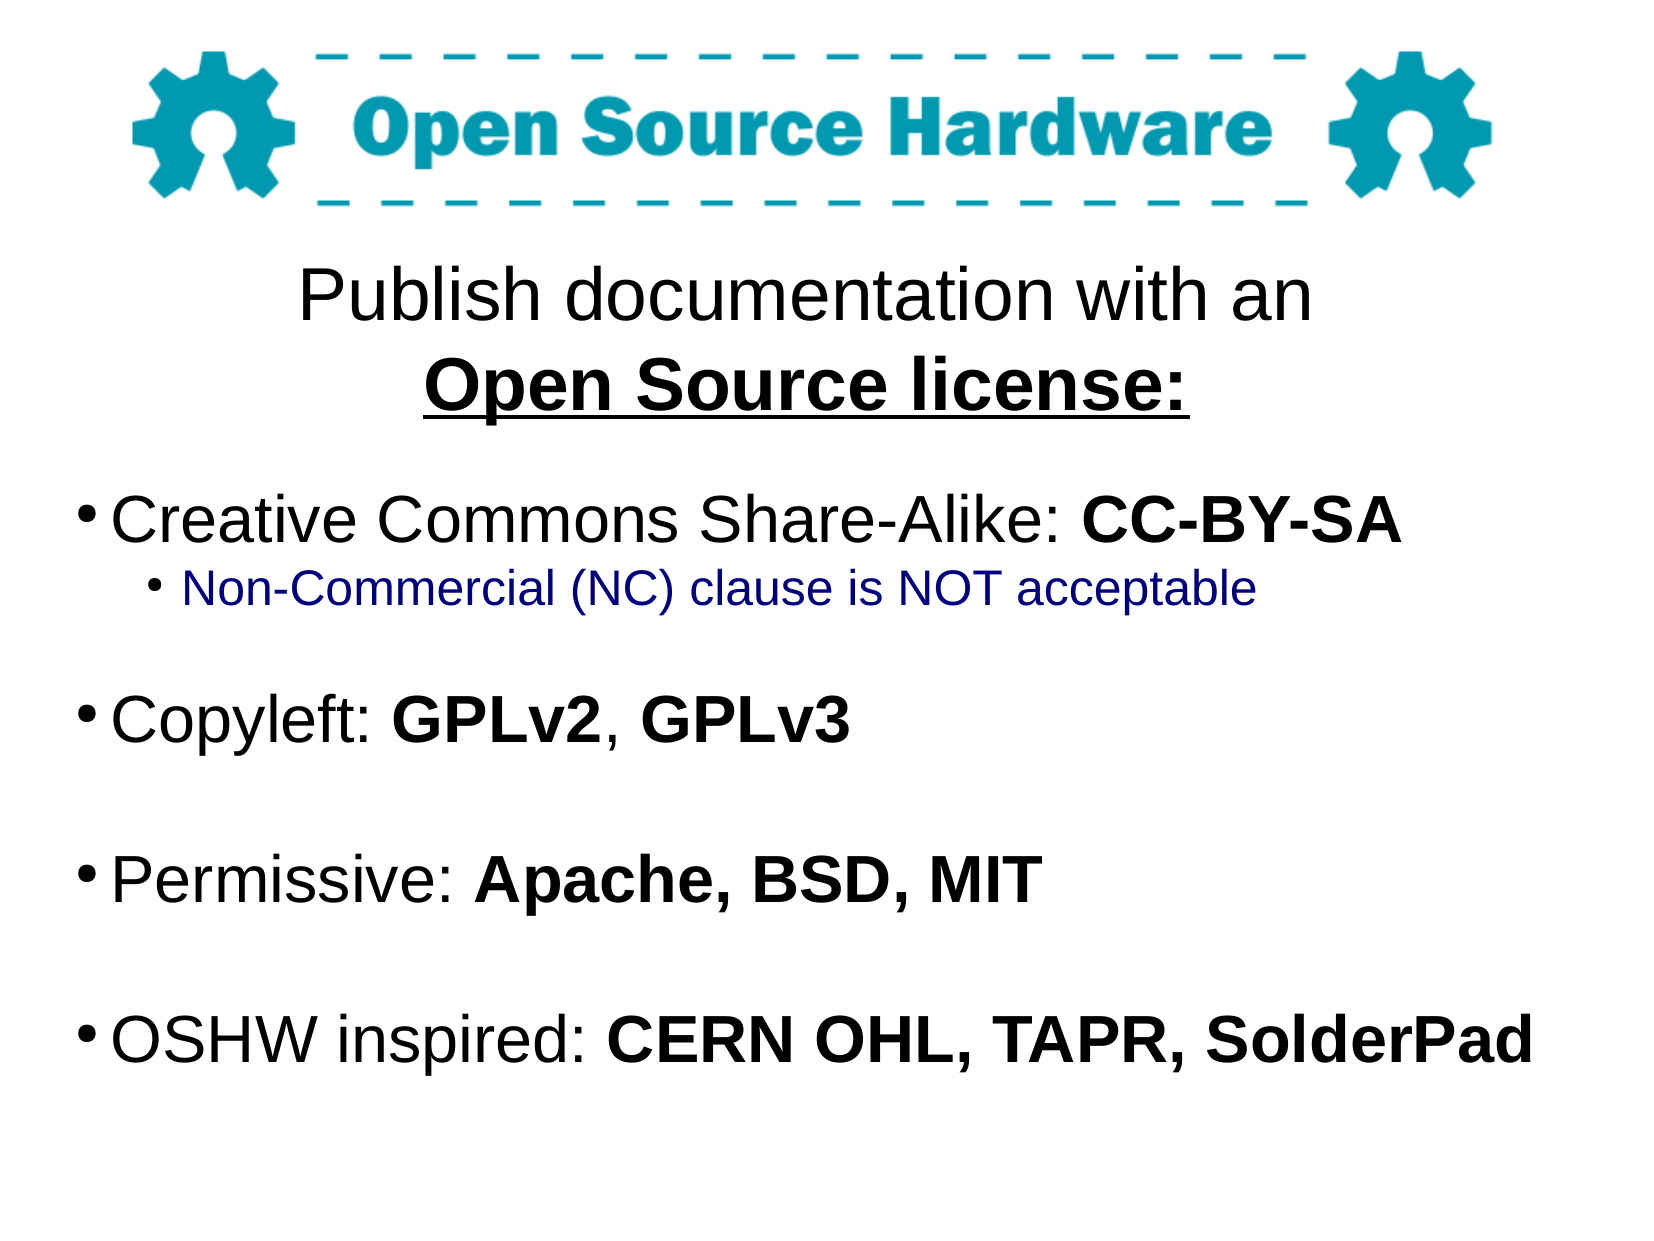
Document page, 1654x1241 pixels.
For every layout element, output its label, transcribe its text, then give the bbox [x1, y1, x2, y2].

text_box Publish documentation with an Open Source license: Creative Commons Share-Alike: CC-BY-SA Non-Commercial (NC) clause is NOT acceptable Copyleft: GPLv2, GPLv3 Permissive: Apache, BSD, MIT OSHW inspired: CERN OHL, TAPR, SolderPad [75, 245, 1538, 1191]
picture [114, 11, 1530, 240]
